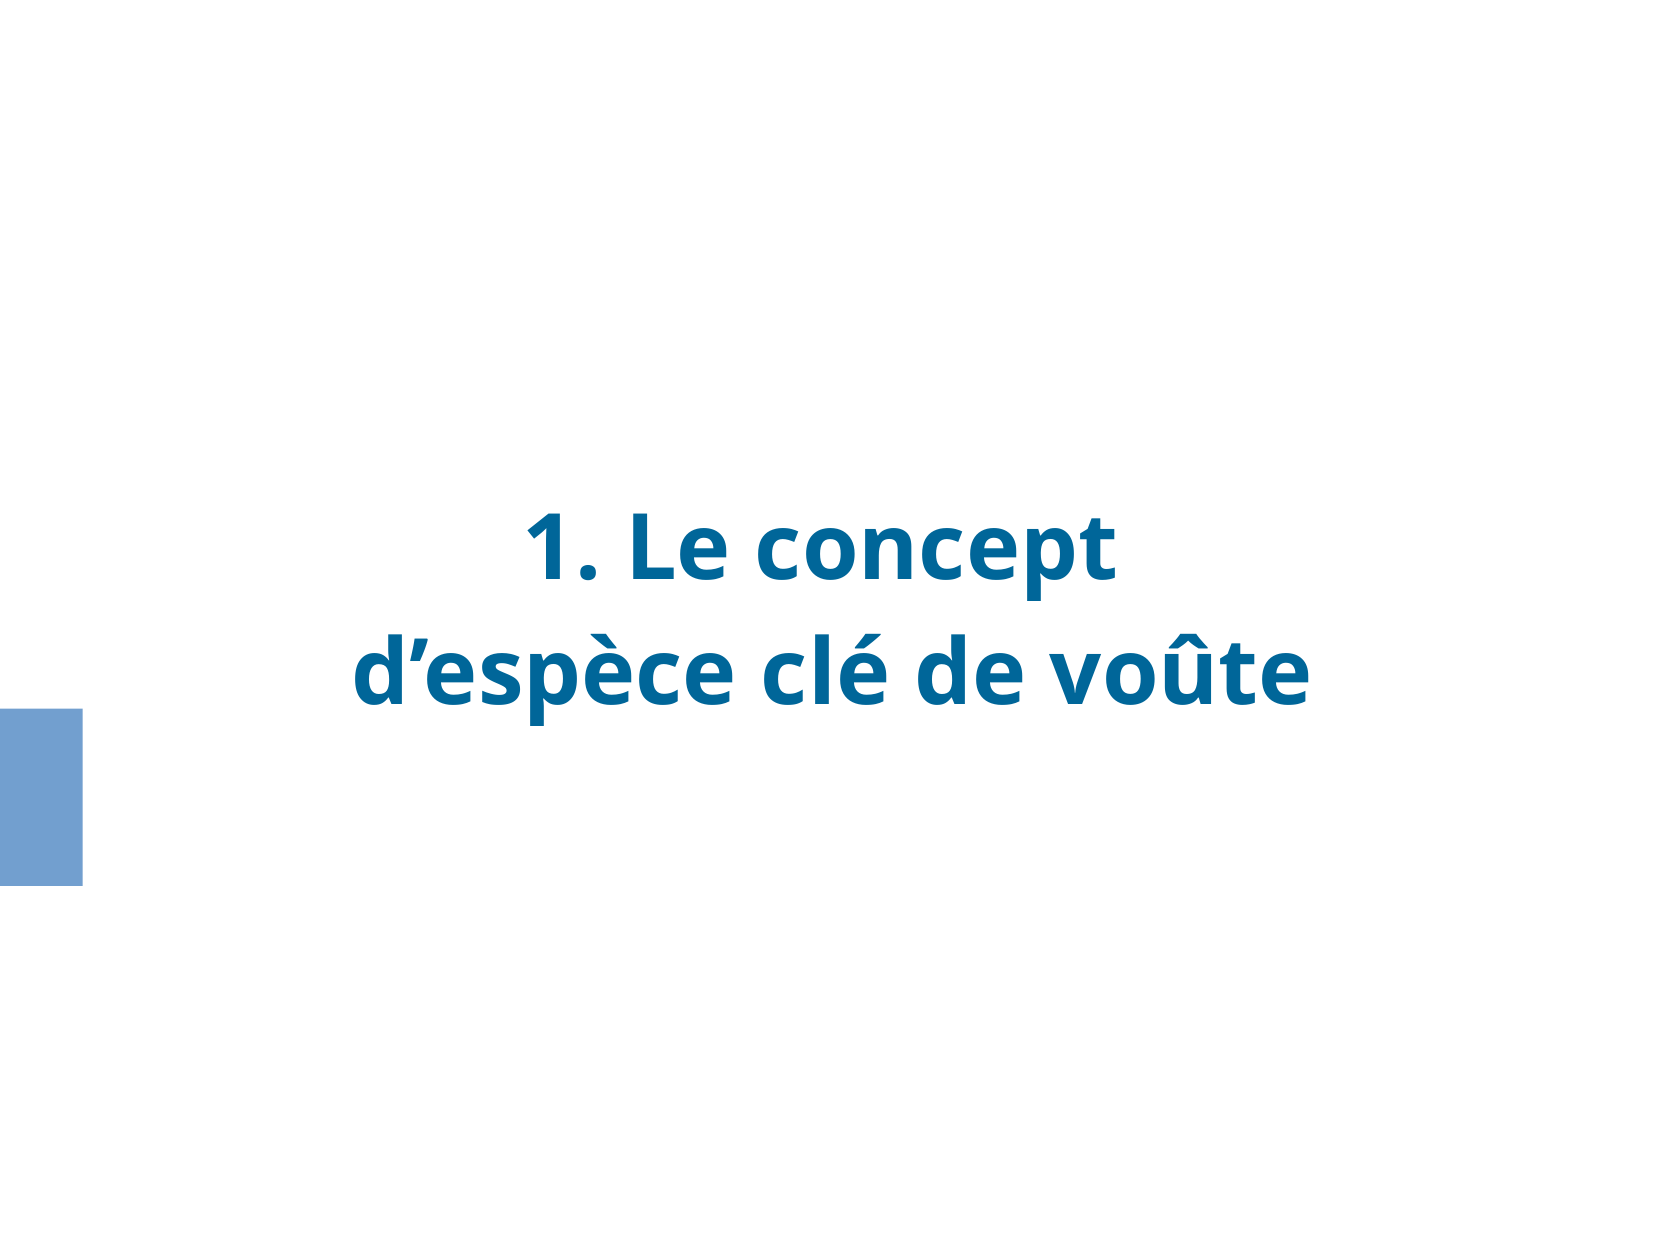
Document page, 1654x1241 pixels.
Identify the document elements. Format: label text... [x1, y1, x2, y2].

subtitle 1. Le concept d’espèce clé de voûte [129, 59, 1536, 1155]
